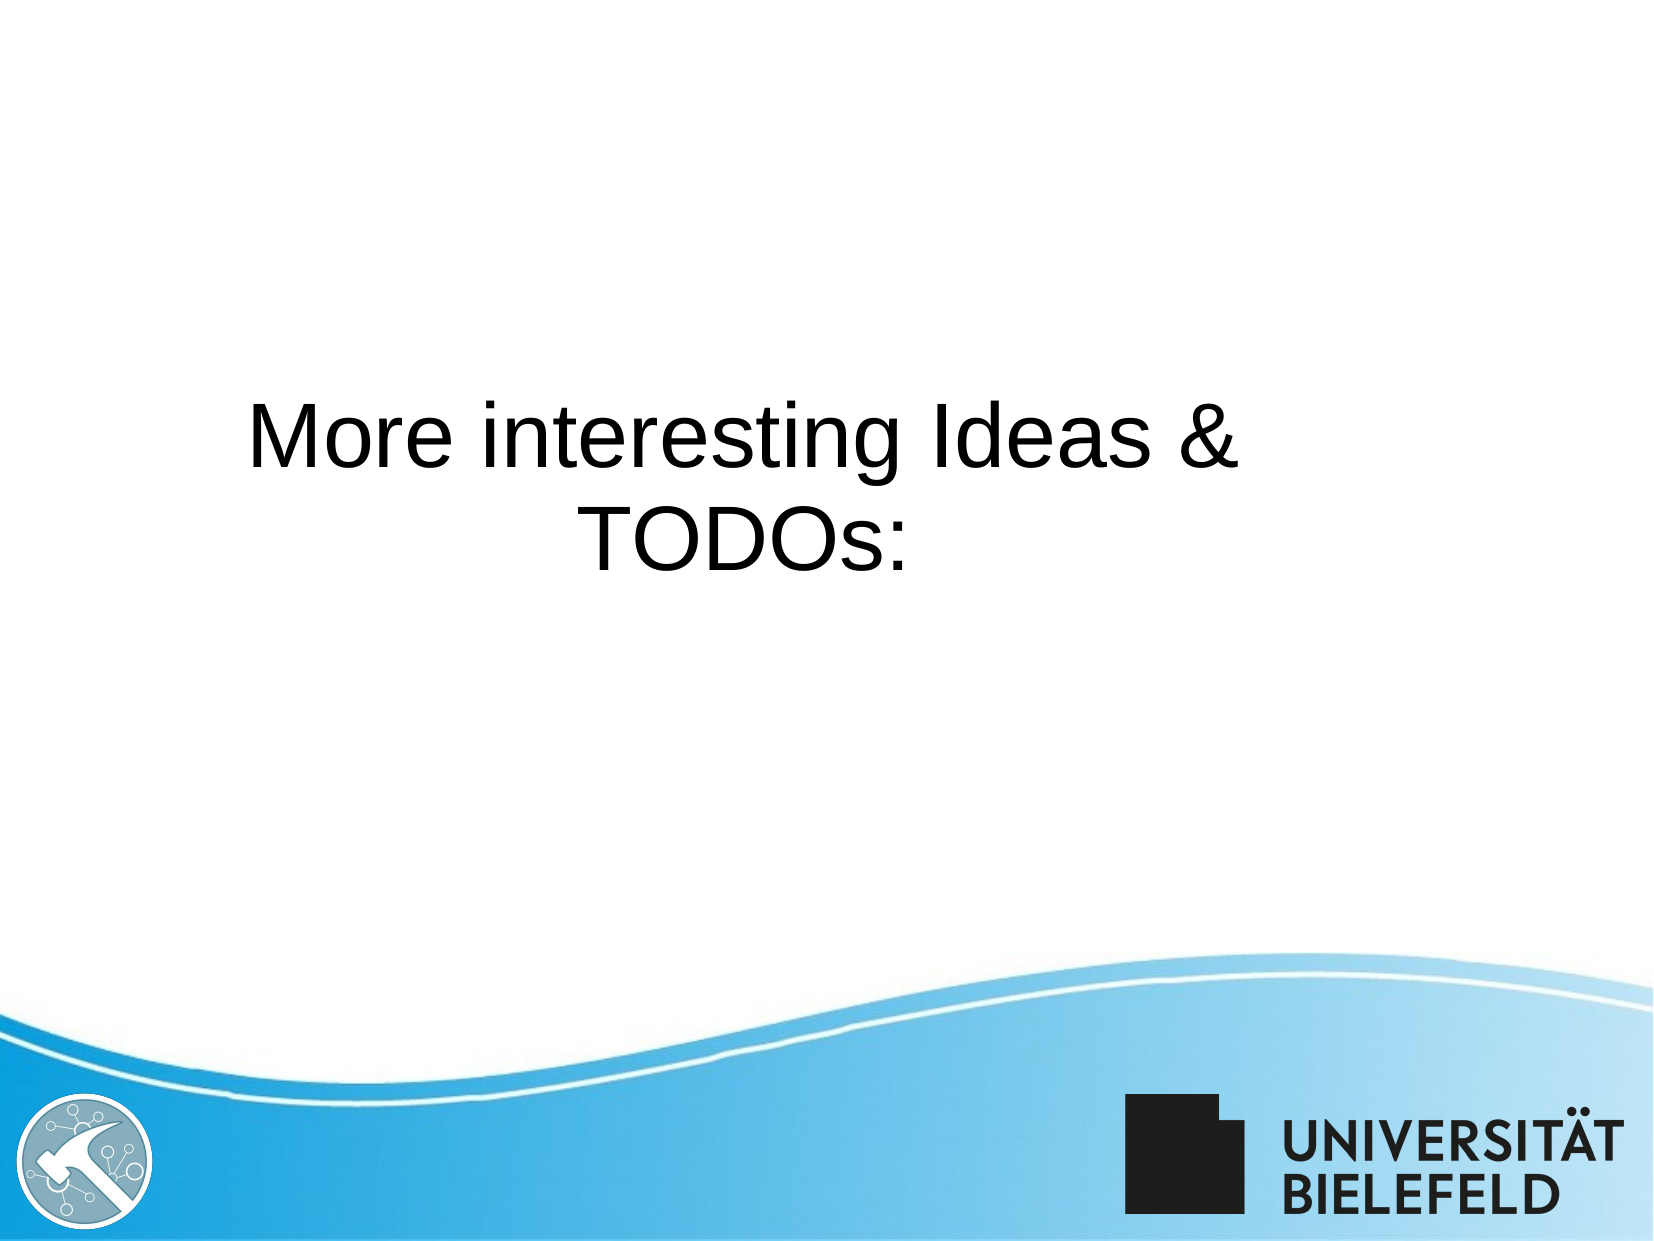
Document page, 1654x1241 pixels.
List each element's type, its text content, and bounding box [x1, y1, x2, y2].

title More interesting Ideas & TODOs: [0, 384, 1489, 592]
picture [0, 952, 1654, 1241]
